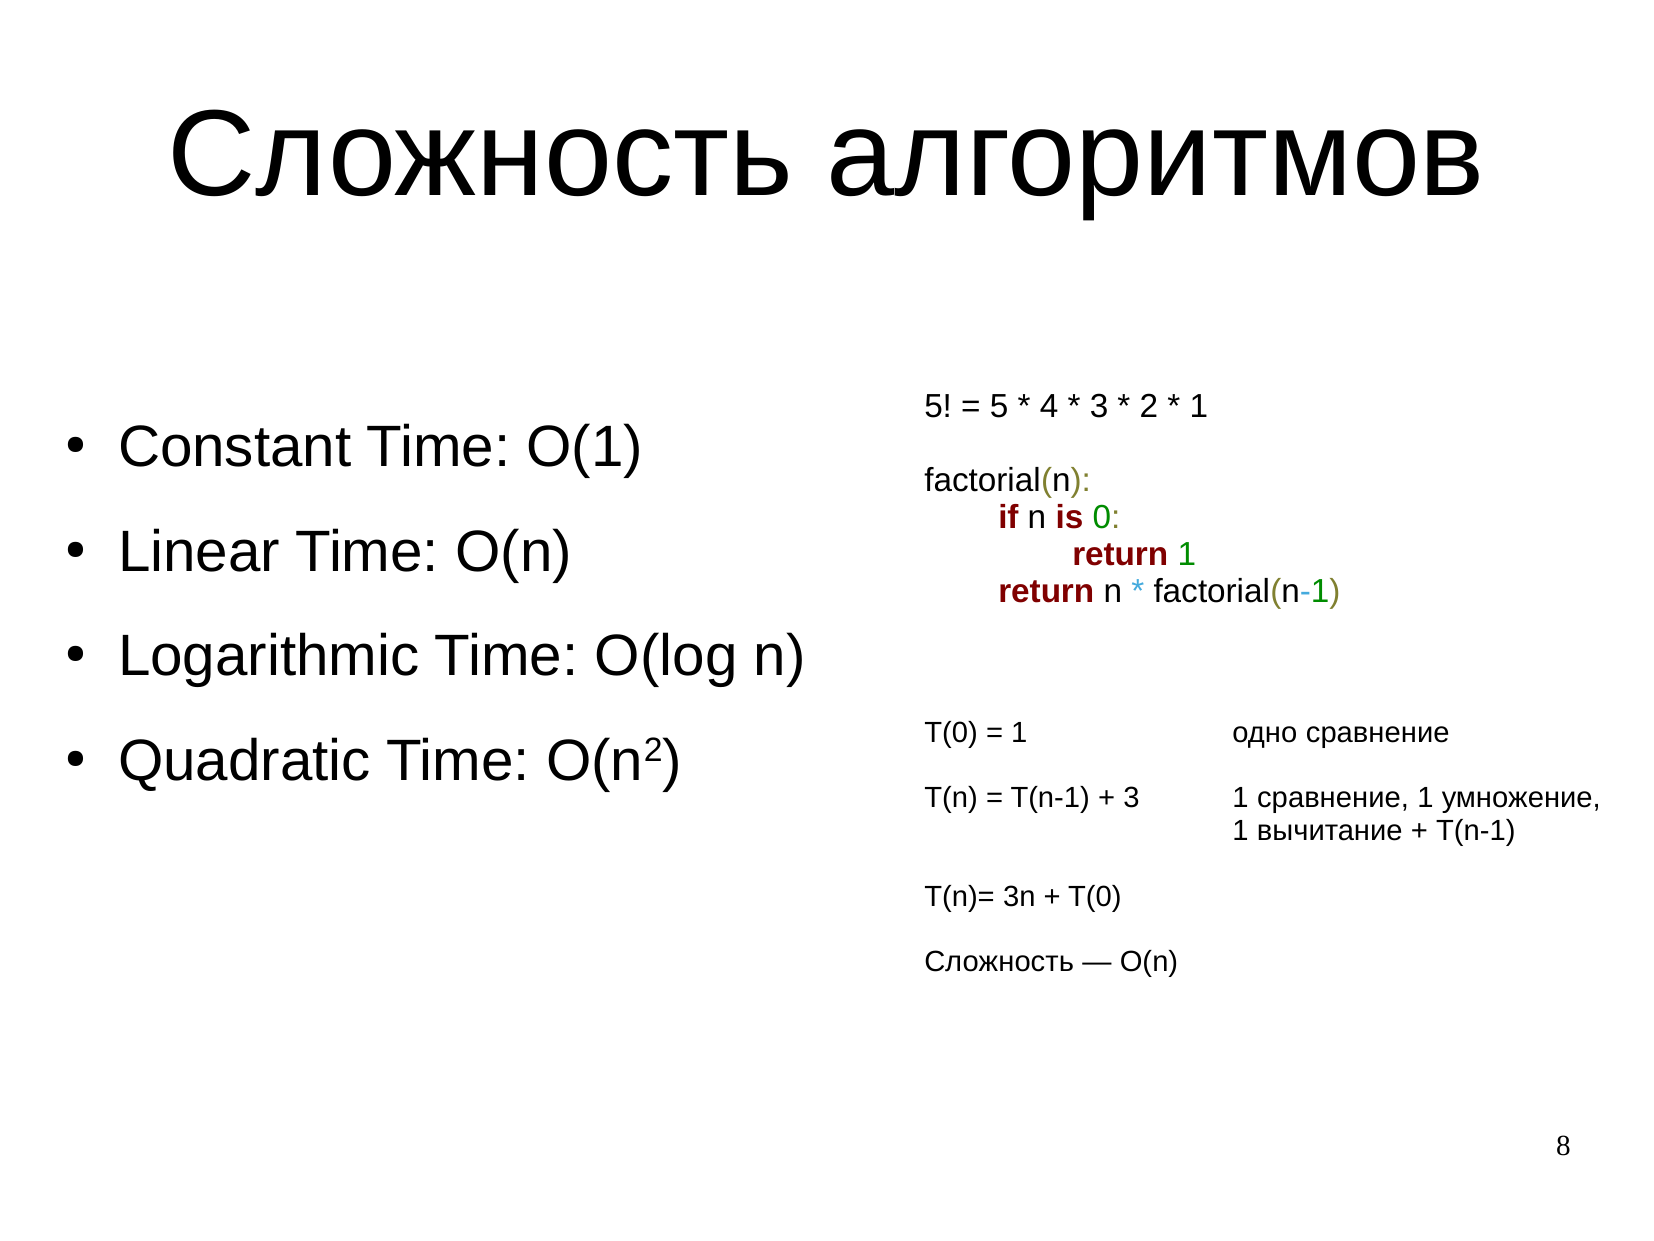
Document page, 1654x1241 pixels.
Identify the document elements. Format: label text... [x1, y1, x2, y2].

title Сложность алгоритмов [82, 49, 1571, 257]
text_box T(0) = 1 одно сравнение T(n) = T(n-1) + 3 1 сравнение, 1 умножение, 1 вычитание + T(n-1) T(n)= 3n + T(0) Сложность — O(n) [909, 708, 1625, 986]
text_box 5! = 5 * 4 * 3 * 2 * 1 factorial(n): if n is 0: return 1 return n * factorial(n-1) [909, 379, 1555, 617]
list Constant Time: O(1) Linear Time: O(n) Logarithmic Time: O(log n) Quadratic Time: O(n2) [47, 414, 835, 830]
